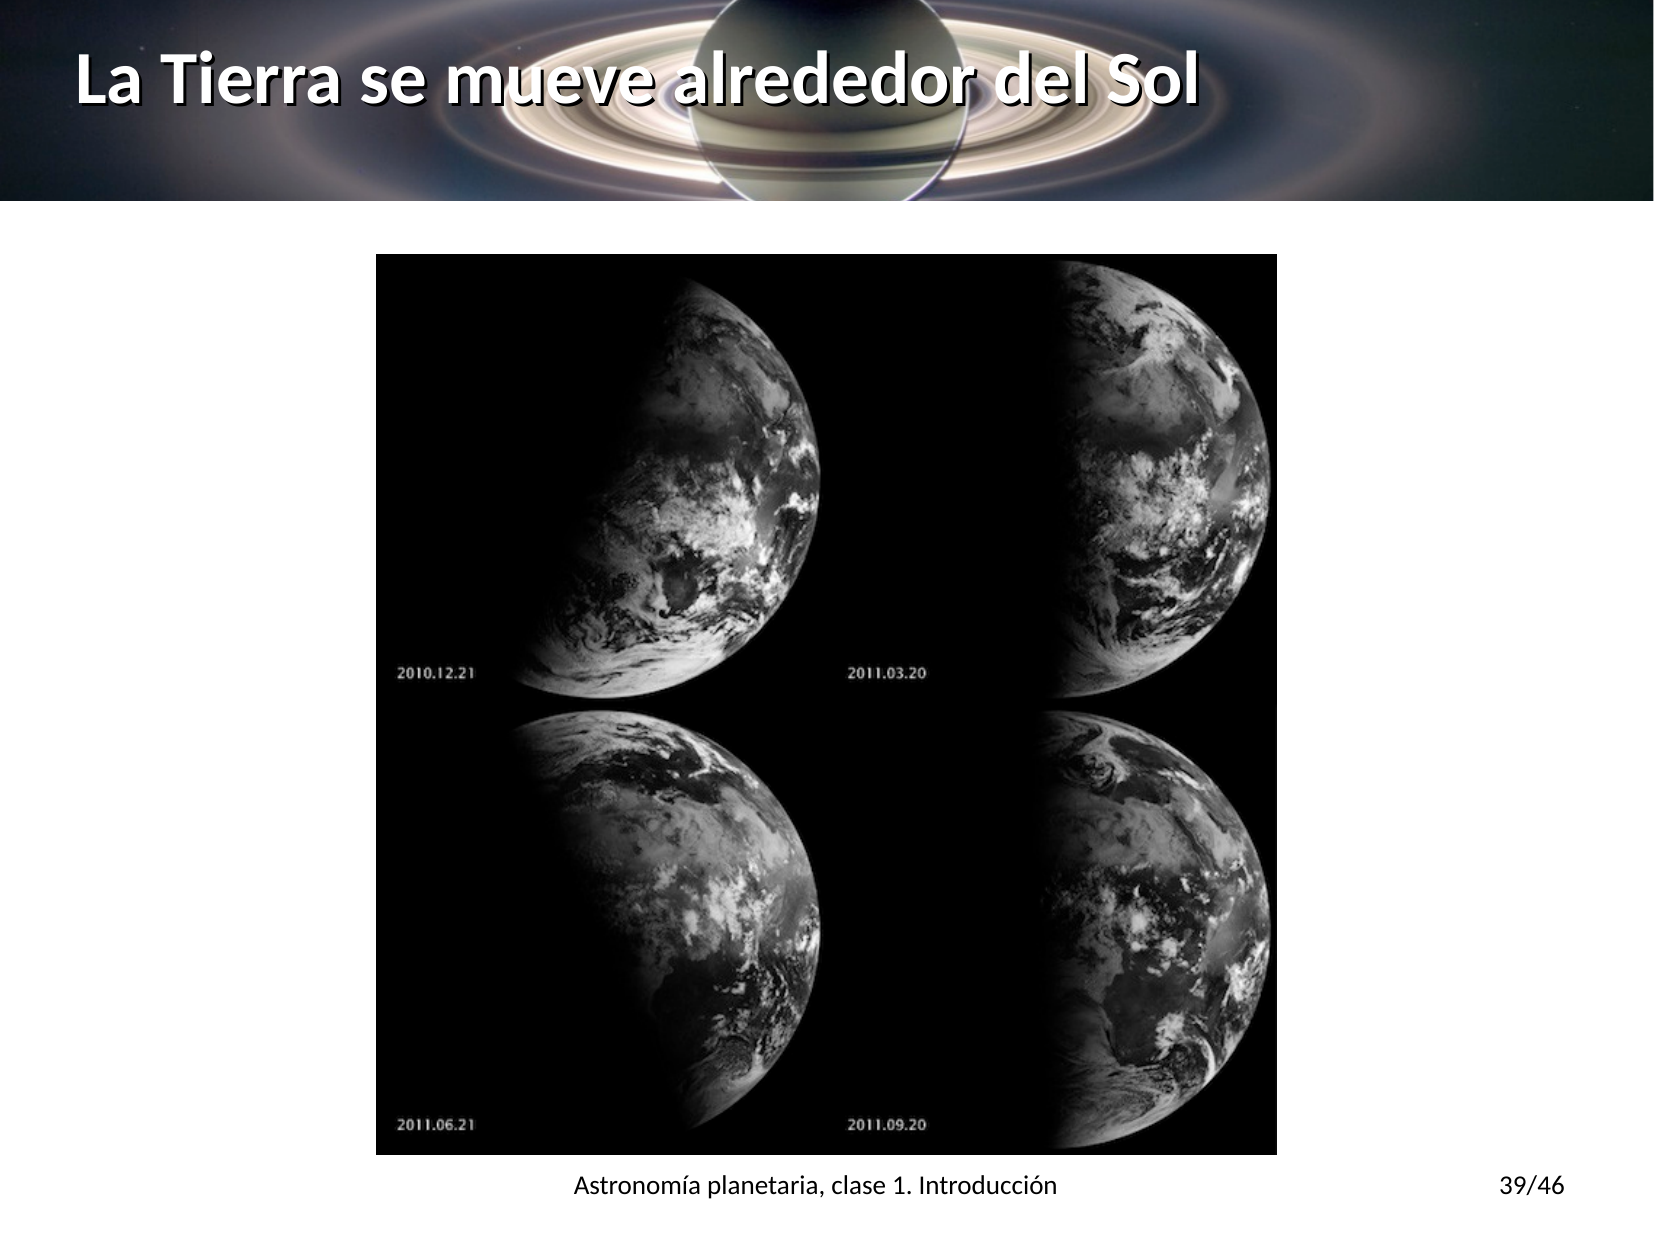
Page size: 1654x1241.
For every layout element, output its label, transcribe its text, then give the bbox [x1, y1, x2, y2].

picture [0, 0, 1654, 201]
picture [376, 254, 1277, 1156]
title La Tierra se mueve alrededor del Sol [75, 19, 1564, 151]
